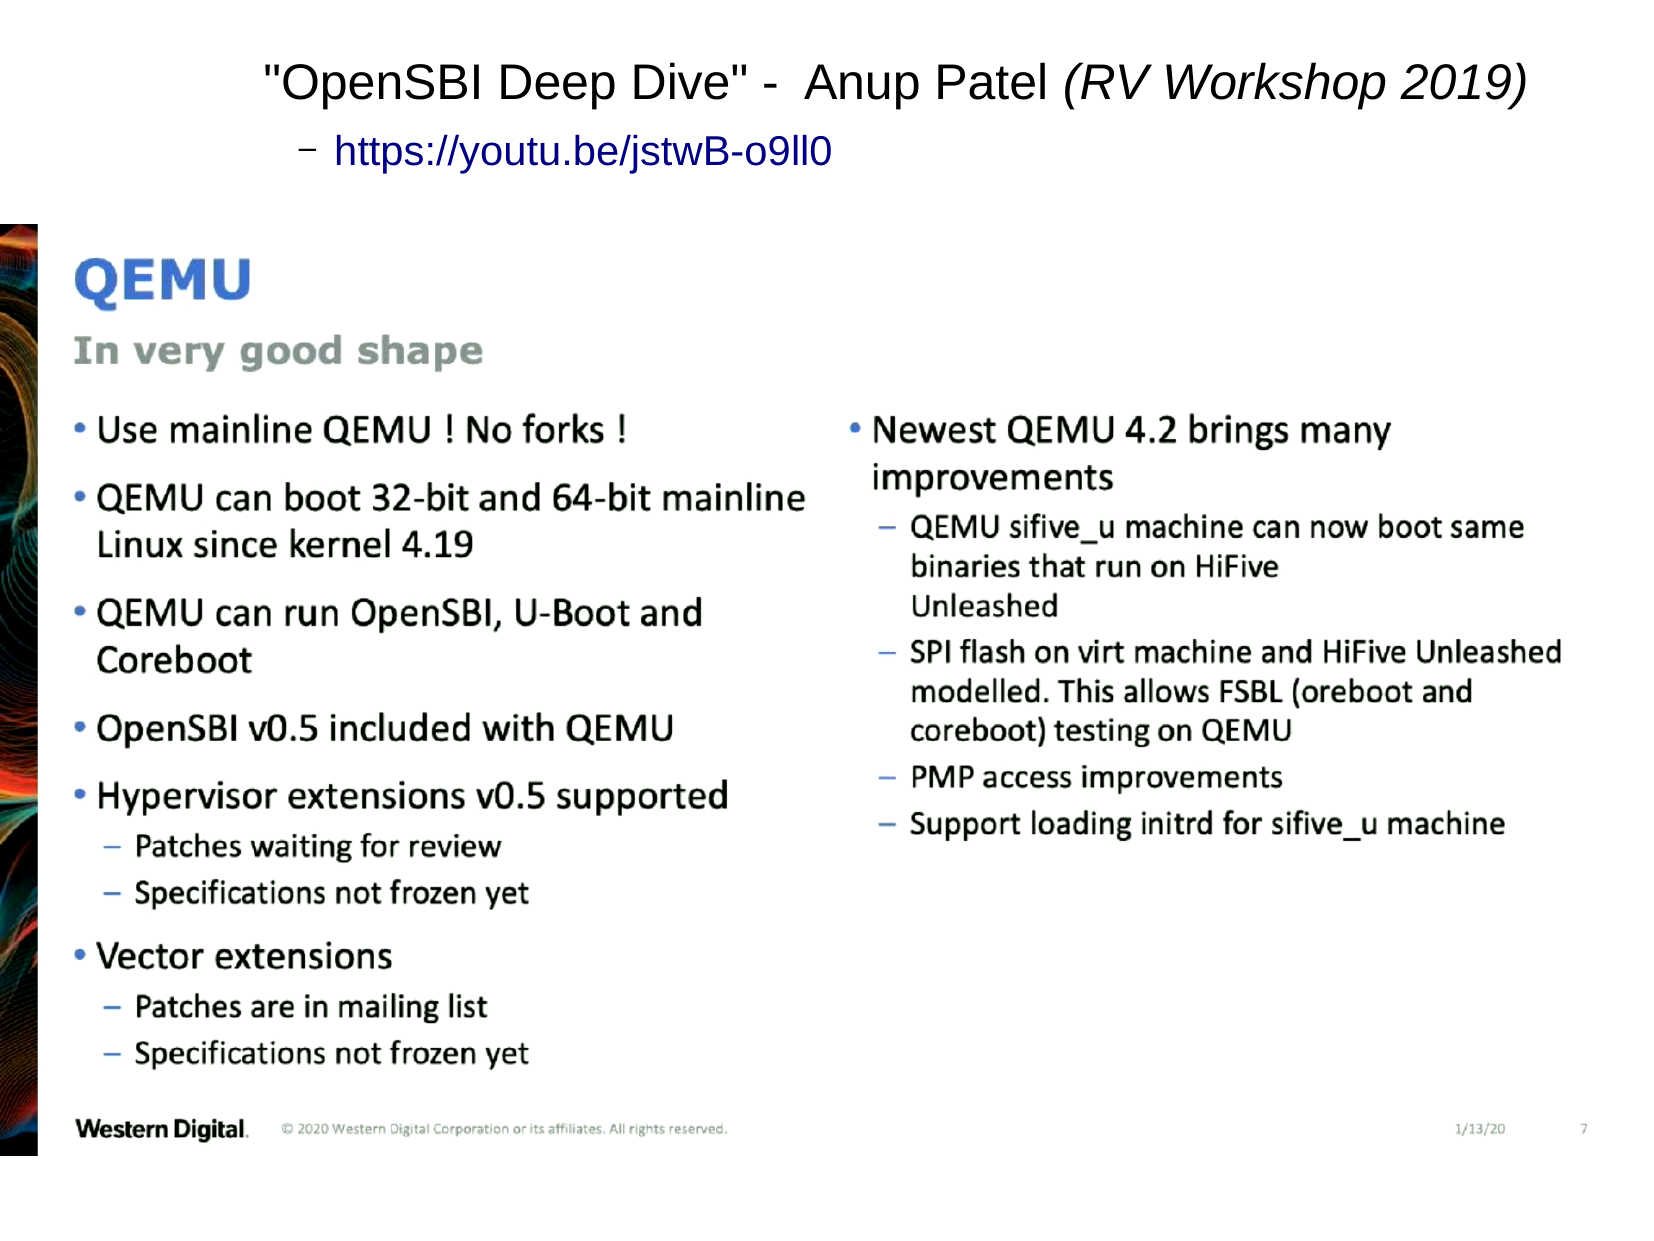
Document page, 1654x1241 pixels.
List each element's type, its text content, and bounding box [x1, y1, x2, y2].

list "OpenSBI Deep Dive" - Anup Patel (RV Workshop 2019) https://youtu.be/jstwB-o9ll0 [0, 54, 1605, 224]
picture [0, 224, 1654, 1156]
